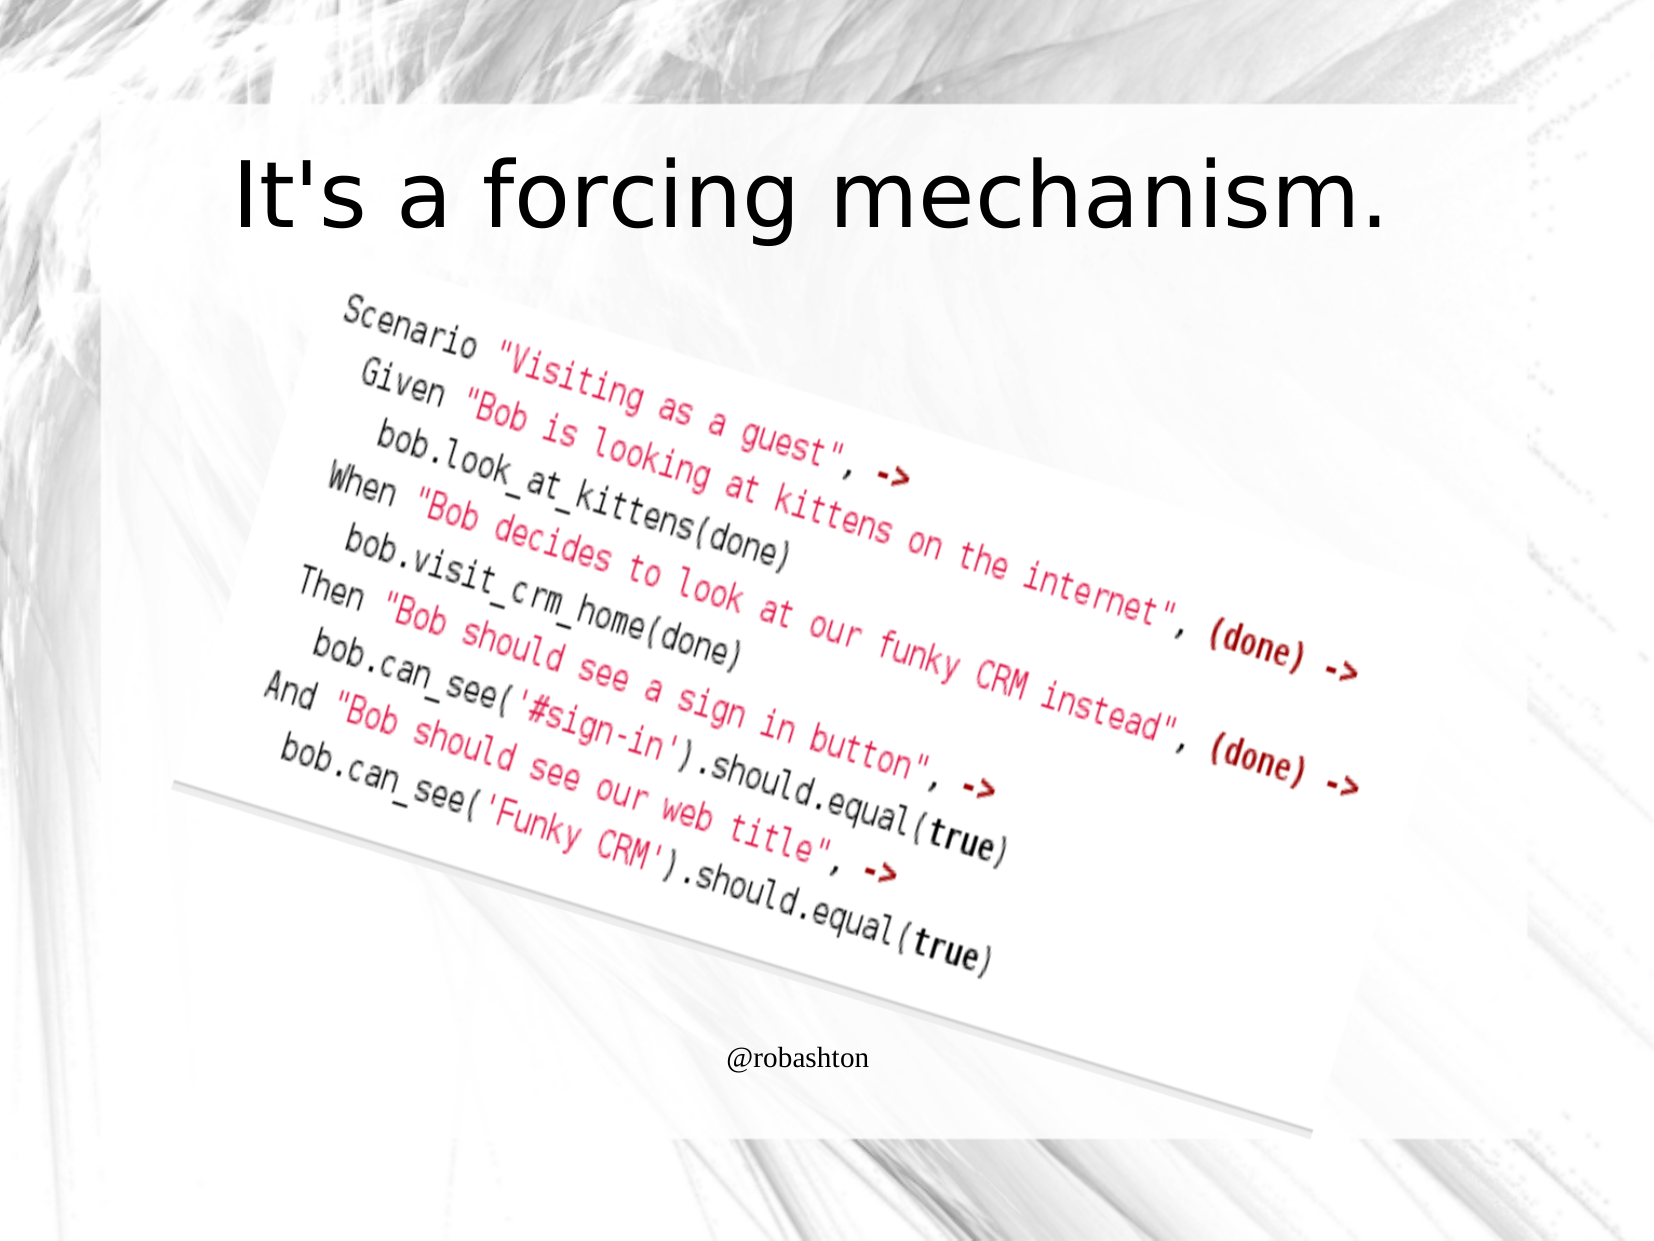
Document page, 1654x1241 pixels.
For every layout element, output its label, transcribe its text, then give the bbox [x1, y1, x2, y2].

title It's a forcing mechanism. [118, 112, 1506, 281]
picture [0, 0, 1654, 1241]
